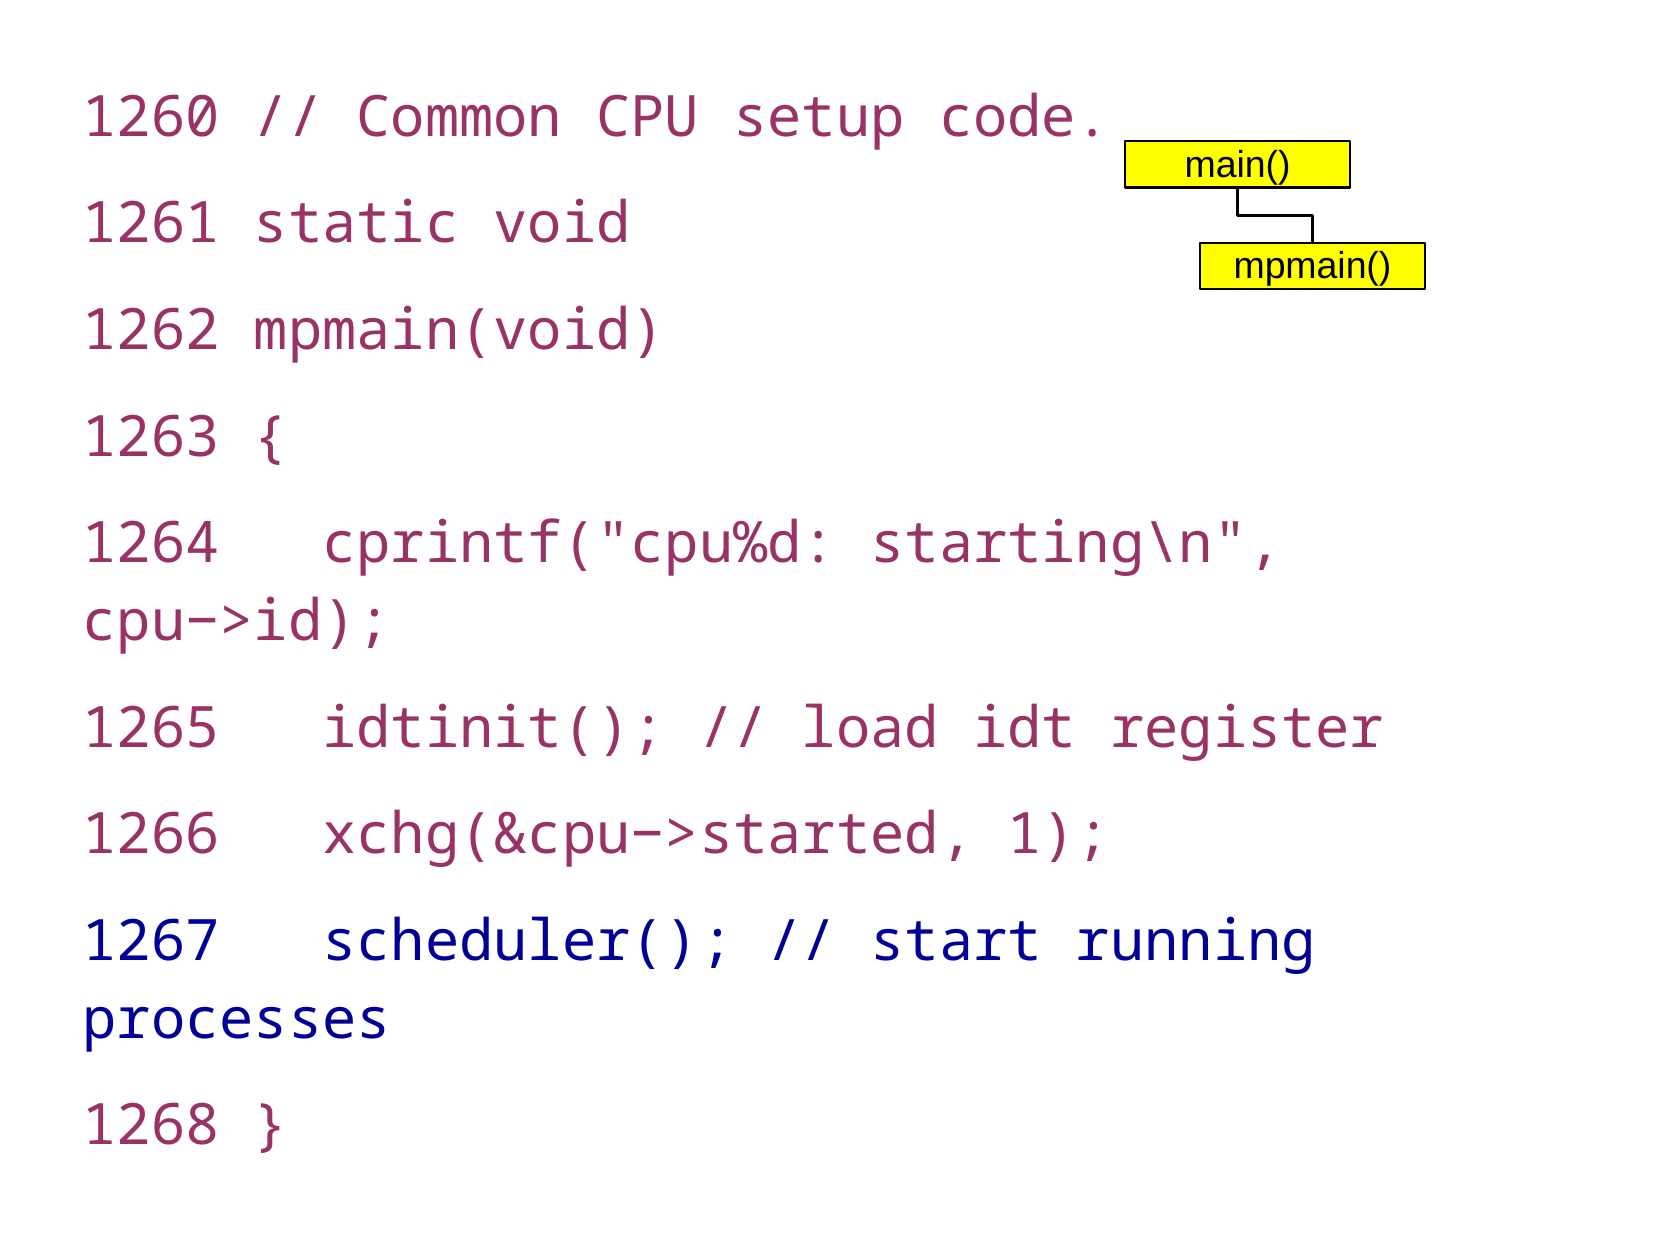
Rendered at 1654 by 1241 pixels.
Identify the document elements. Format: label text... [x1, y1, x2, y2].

text_box main() [1125, 141, 1351, 188]
text_box mpmain() [1200, 242, 1426, 289]
list 1260 // Common CPU setup code. 1261 static void 1262 mpmain(void) 1263 { 1264 cprintf("cpu%d: starting\n", cpu−>id); 1265 idtinit(); // load idt register 1266 xchg(&cpu−>started, 1); 1267 scheduler(); // start running processes 1268 } [82, 75, 1571, 1163]
